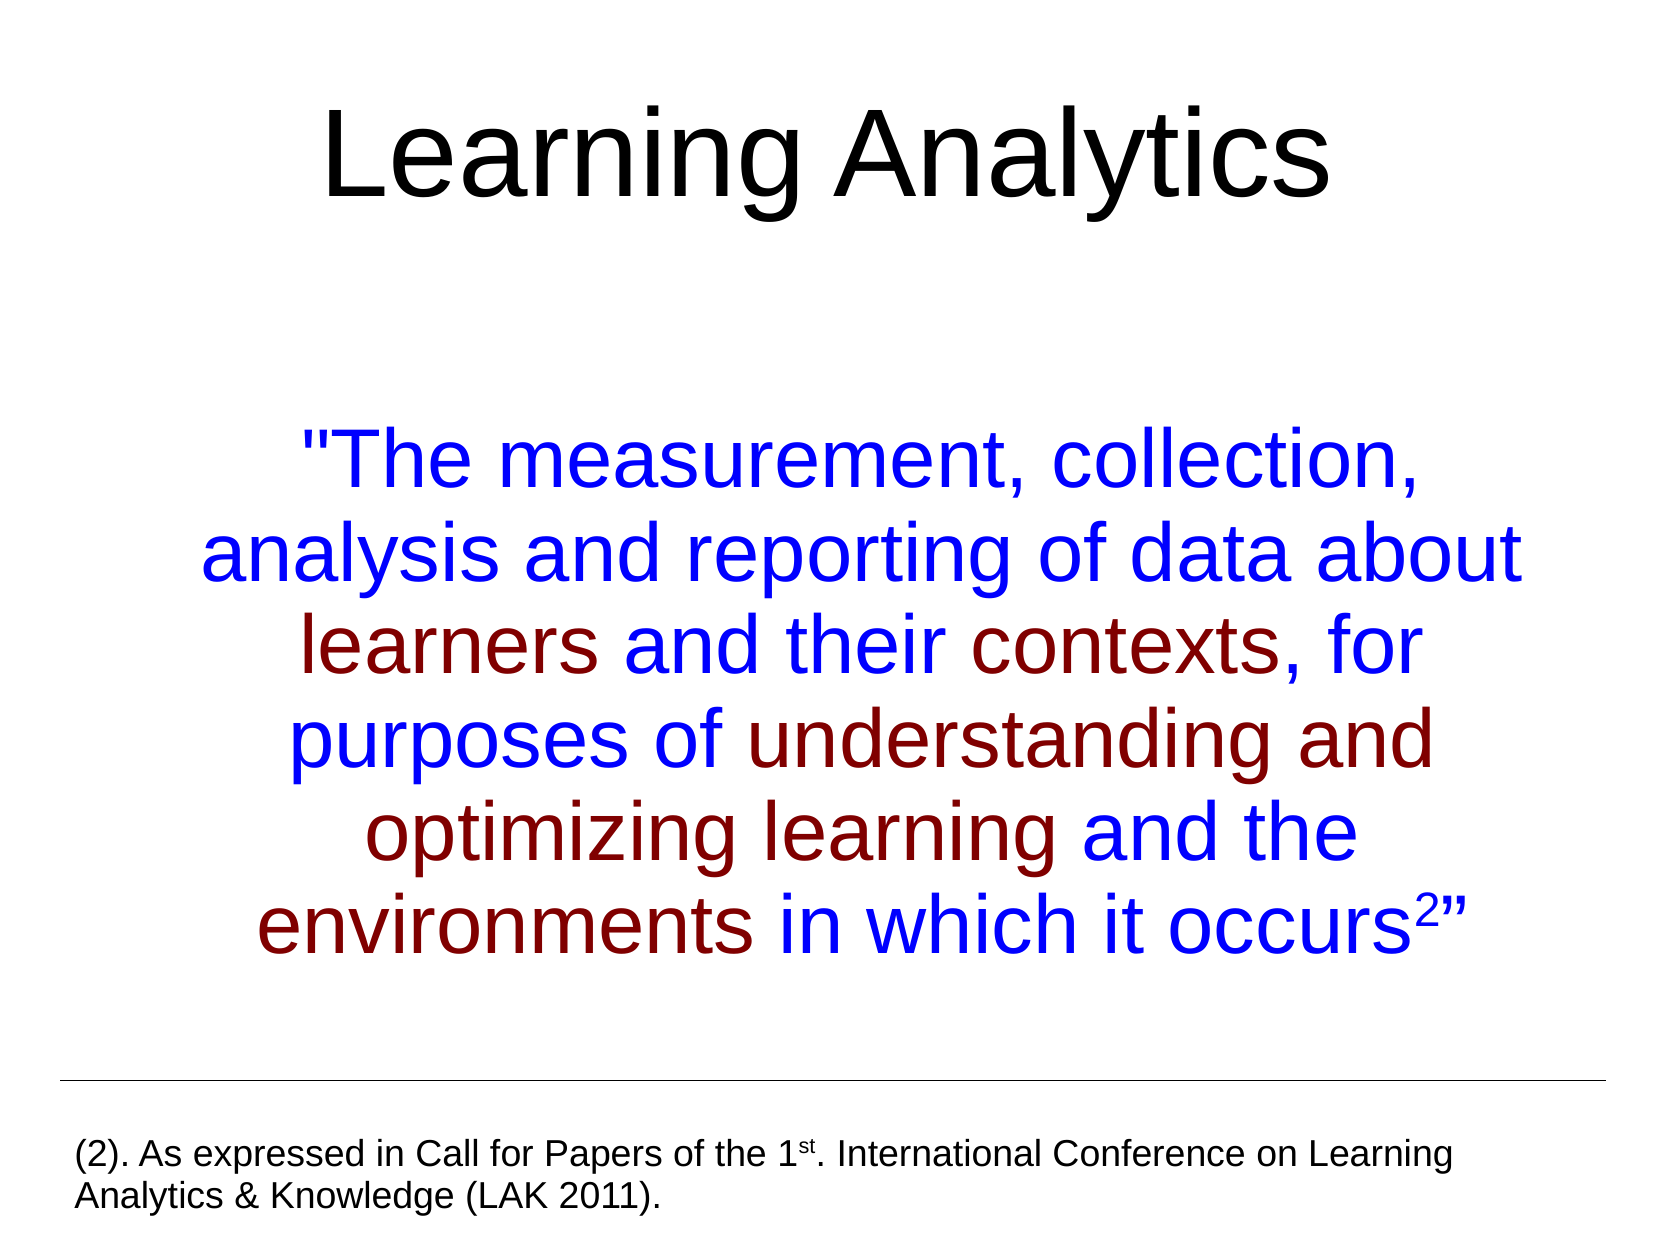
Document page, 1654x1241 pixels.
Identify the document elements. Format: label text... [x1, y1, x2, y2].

text_box (2). As expressed in Call for Papers of the 1st. International Conference on Learning Analytics & Knowledge (LAK 2011). [59, 1125, 1482, 1226]
list "The measurement, collection, analysis and reporting of data about learners and their contexts, for purposes of understanding and optimizing learning and the environments in which it occurs2” [82, 290, 1571, 1010]
title Learning Analytics [82, 49, 1571, 257]
